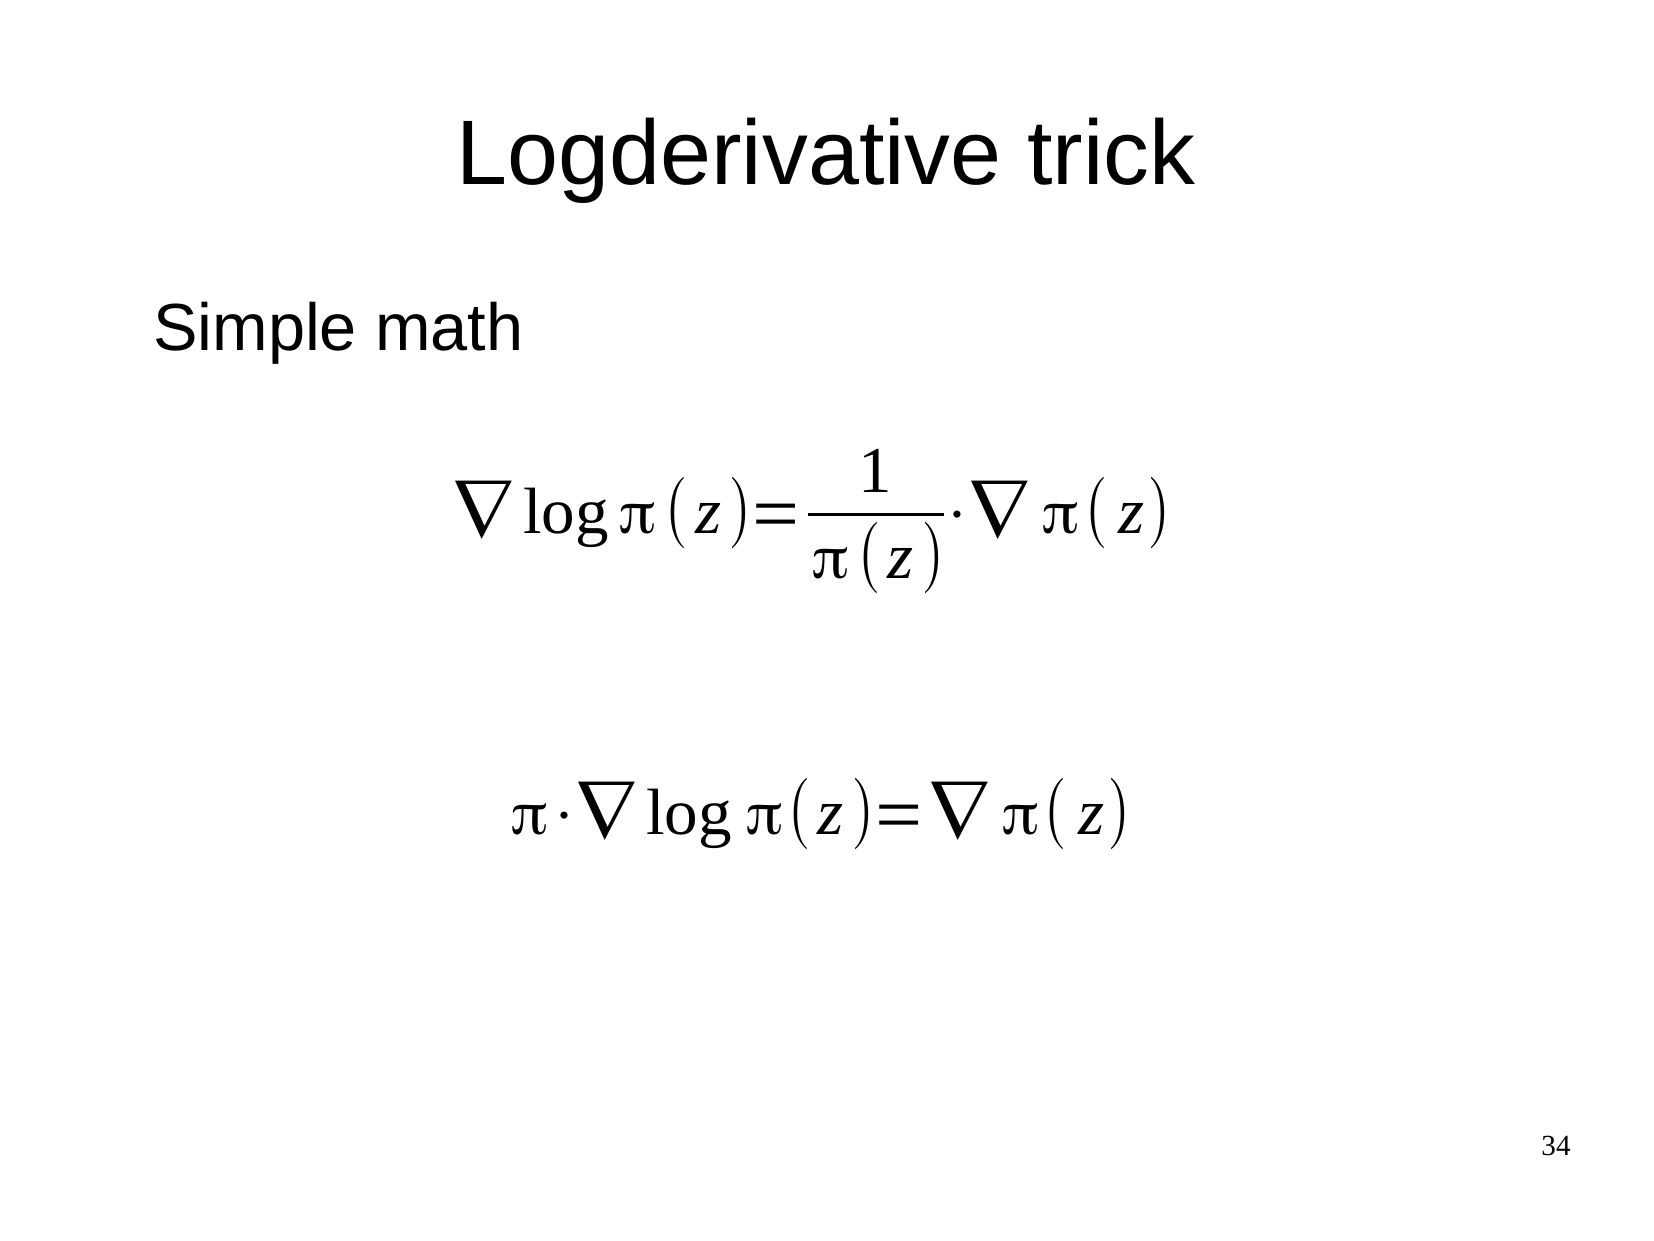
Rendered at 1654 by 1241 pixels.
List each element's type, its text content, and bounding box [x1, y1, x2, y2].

title Logderivative trick [82, 49, 1571, 257]
list Simple math [82, 290, 1654, 1241]
chart [435, 435, 1188, 597]
chart [495, 773, 1147, 852]
